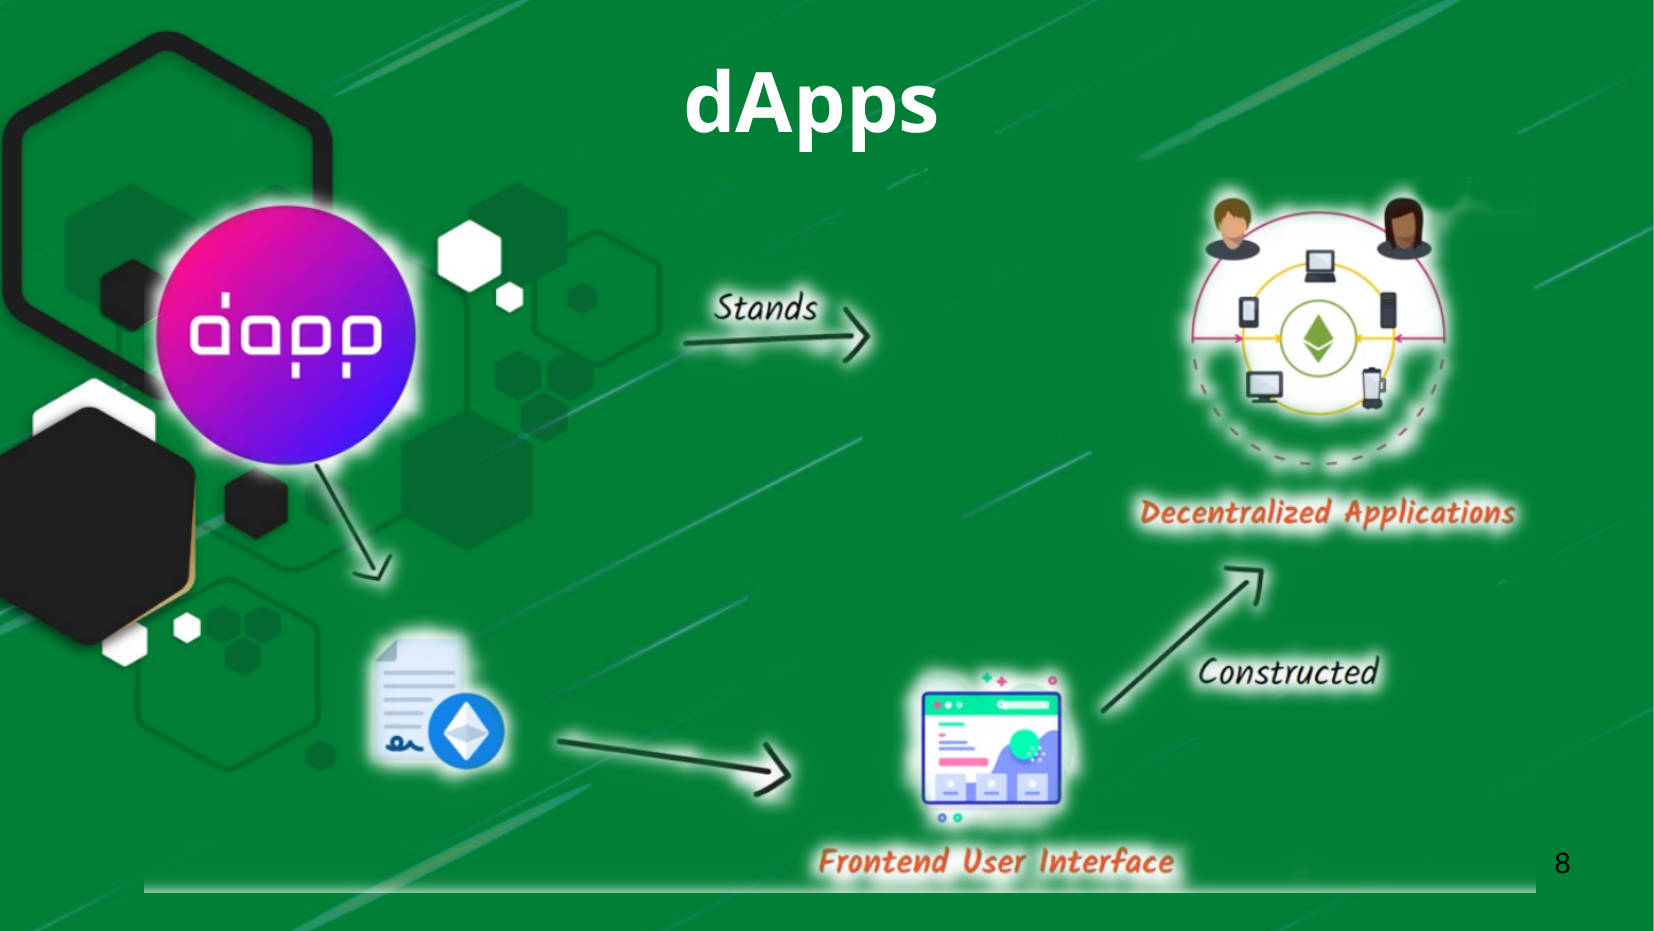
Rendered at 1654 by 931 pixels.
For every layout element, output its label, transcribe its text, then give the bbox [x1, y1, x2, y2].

picture [0, 0, 1654, 931]
title dApps [147, 23, 1477, 177]
